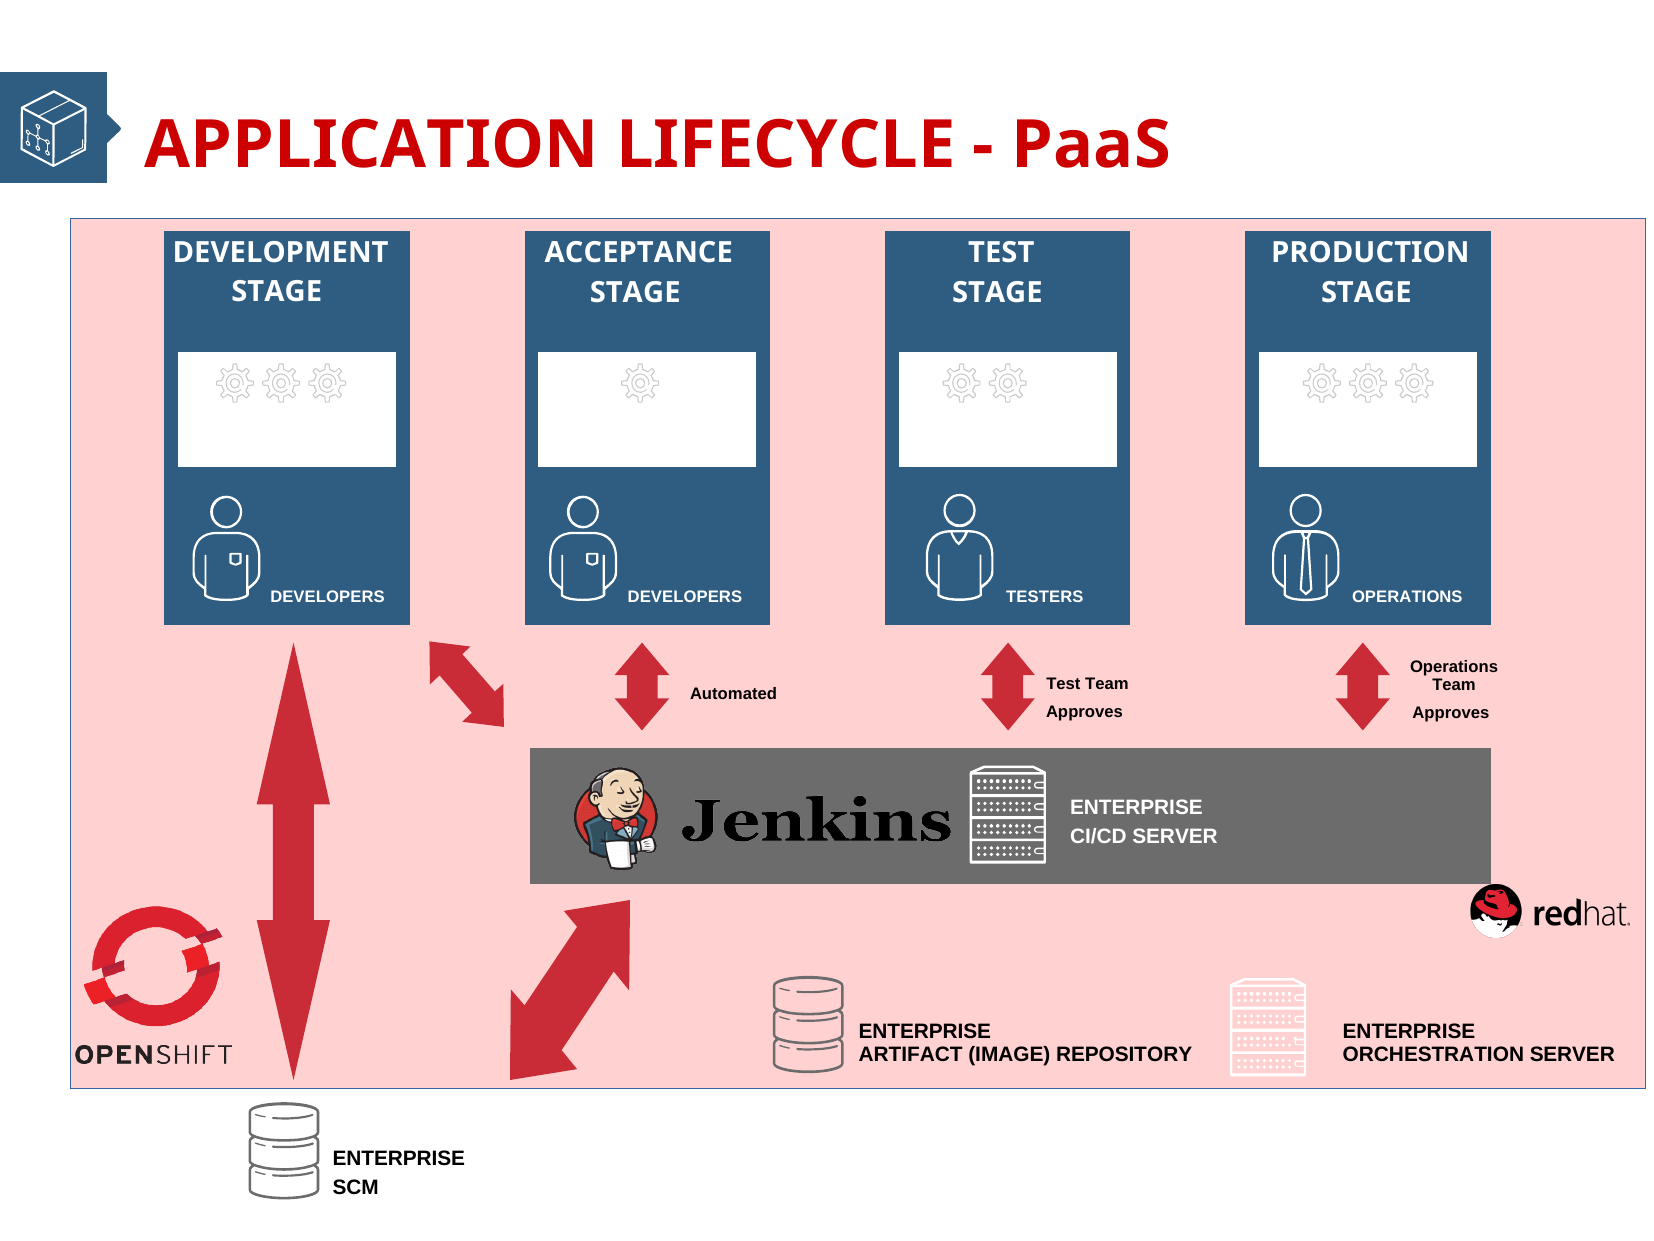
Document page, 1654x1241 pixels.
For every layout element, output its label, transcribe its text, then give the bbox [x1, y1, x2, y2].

text_box Automated [690, 675, 789, 701]
picture [1466, 883, 1632, 939]
text_box ENTERPRISE CI/CD SERVER [1070, 795, 1231, 845]
text_box TEST STAGE [952, 231, 1064, 297]
text_box [70, 218, 1646, 1089]
text_box [0, 72, 121, 183]
text_box ACCEPTANCE STAGE [544, 231, 746, 297]
text_box [248, 1102, 320, 1200]
text_box ENTERPRISE ARTIFACT (IMAGE) REPOSITORY [858, 1019, 1195, 1066]
picture [570, 764, 954, 873]
text_box Test Team Approves [1046, 673, 1145, 719]
text_box OPERATIONS [1352, 577, 1474, 604]
text_box ENTERPRISE ORCHESTRATION SERVER [1342, 1019, 1619, 1067]
text_box DEVELOPERS [270, 577, 398, 604]
text_box TESTERS [1006, 577, 1094, 604]
text_box ENTERPRISE SCM [332, 1146, 466, 1196]
picture [75, 906, 232, 1064]
text_box DEVELOPMENT STAGE [172, 230, 396, 297]
text_box PRODUCTION STAGE [1270, 231, 1469, 297]
text_box Operations Team Approves [1410, 656, 1509, 721]
text_box APPLICATION LIFECYCLE - PaaS [144, 96, 1256, 171]
text_box DEVELOPERS [627, 577, 755, 604]
